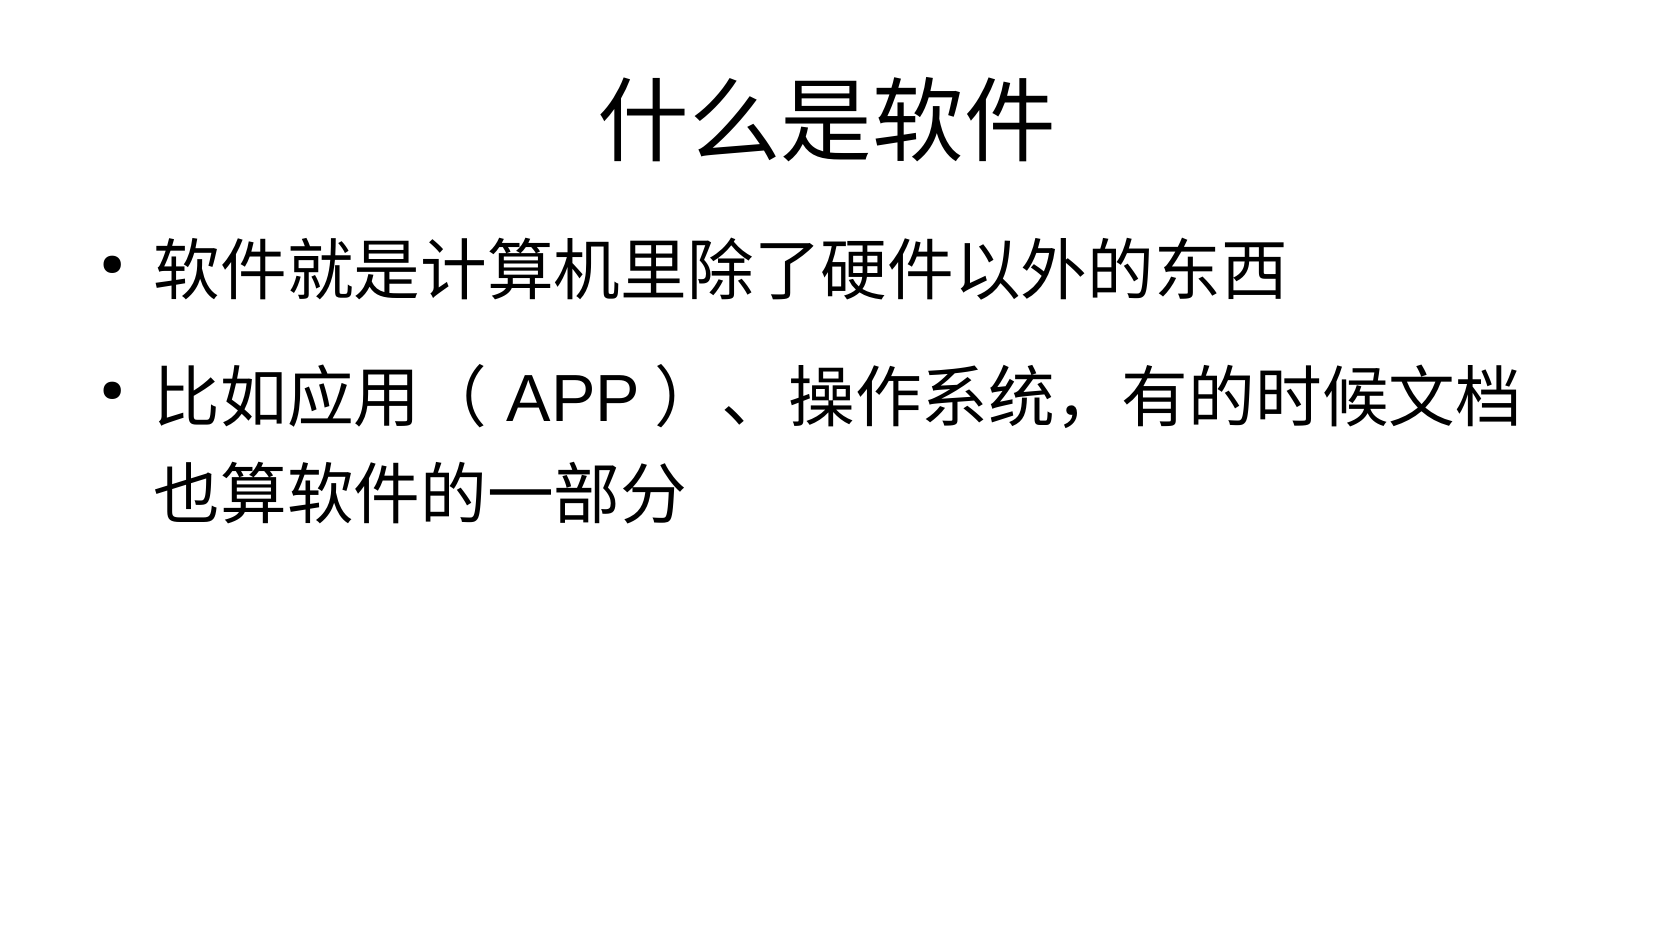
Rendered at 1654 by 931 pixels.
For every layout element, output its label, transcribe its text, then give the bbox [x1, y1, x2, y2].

title 什么是软件 [82, 37, 1571, 193]
list 软件就是计算机里除了硬件以外的东西 比如应用（APP）、操作系统，有的时候文档也算软件的一部分 [82, 217, 1571, 758]
